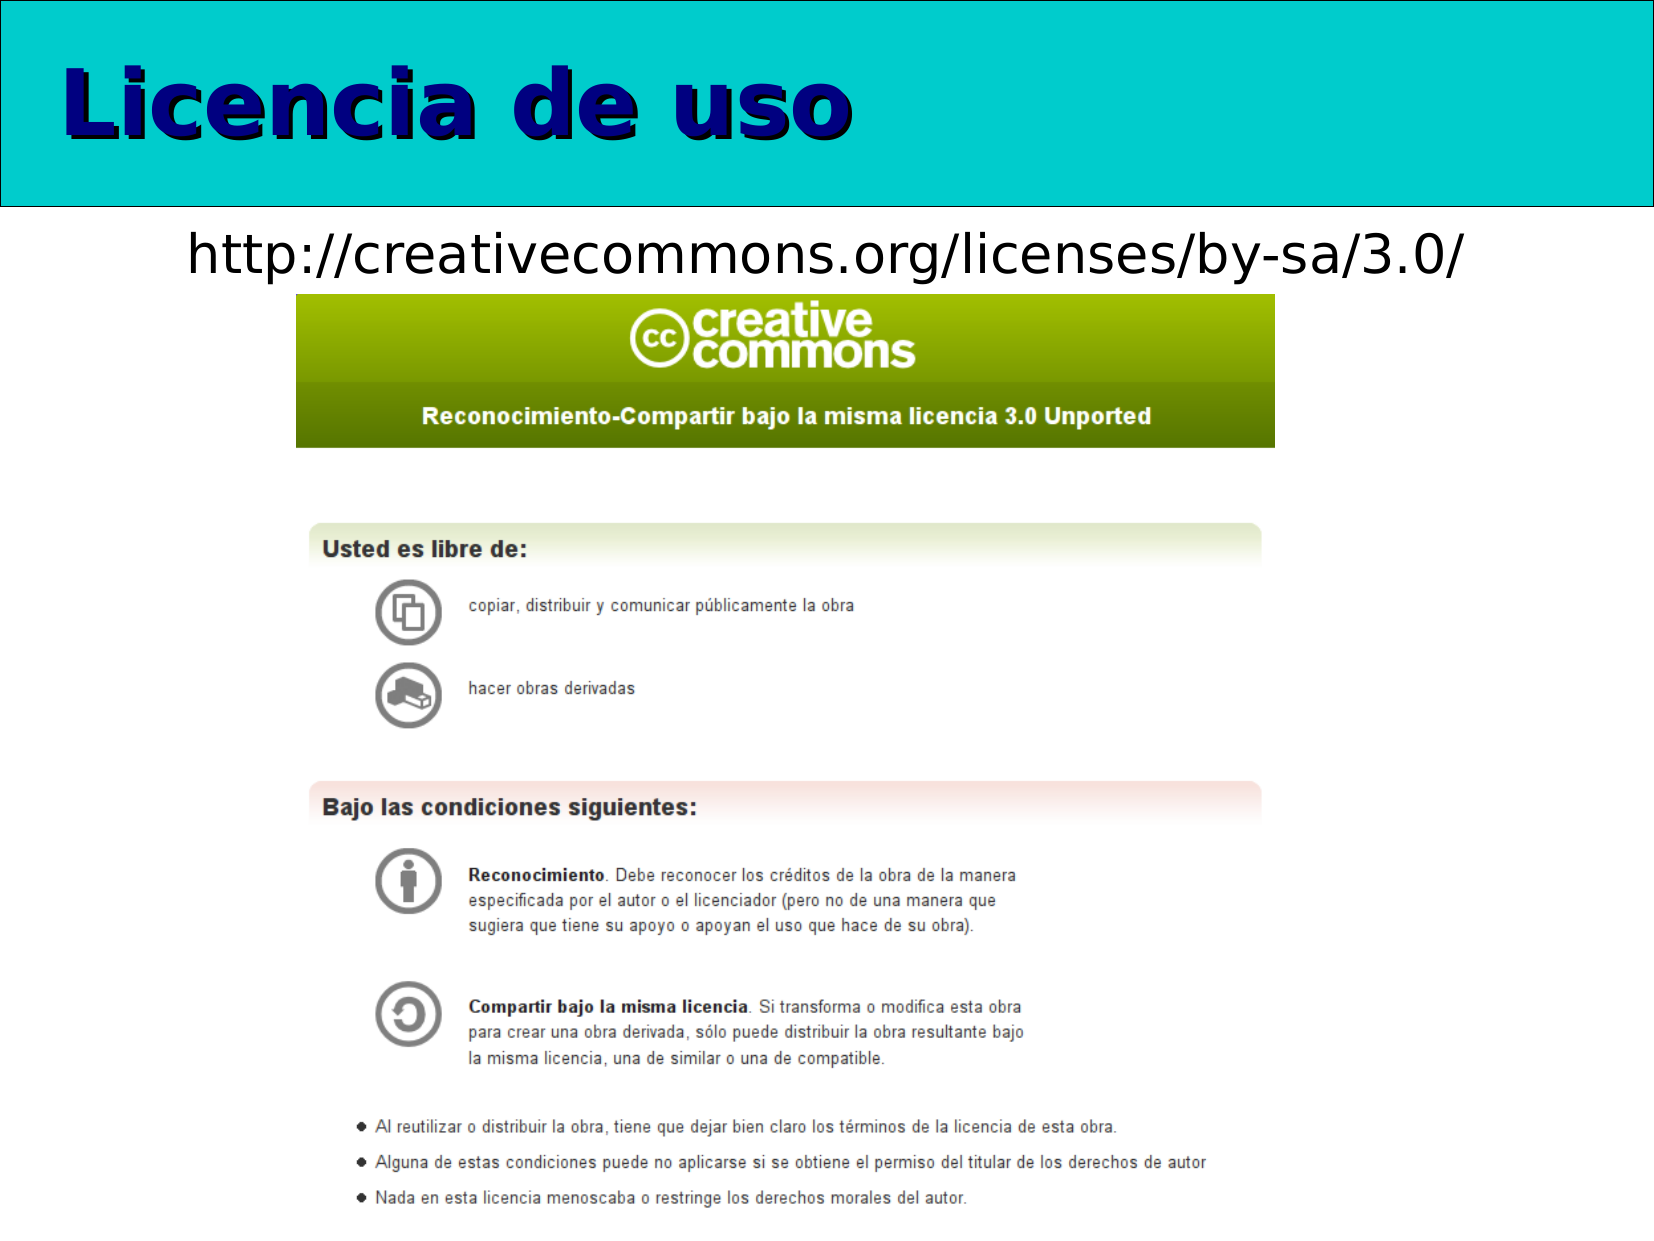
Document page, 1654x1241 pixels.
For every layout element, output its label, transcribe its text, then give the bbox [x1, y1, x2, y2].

picture [296, 303, 1275, 1213]
text_box http://creativecommons.org/licenses/by-sa/3.0/ [82, 207, 1571, 303]
title Licencia de uso [59, 14, 1654, 192]
